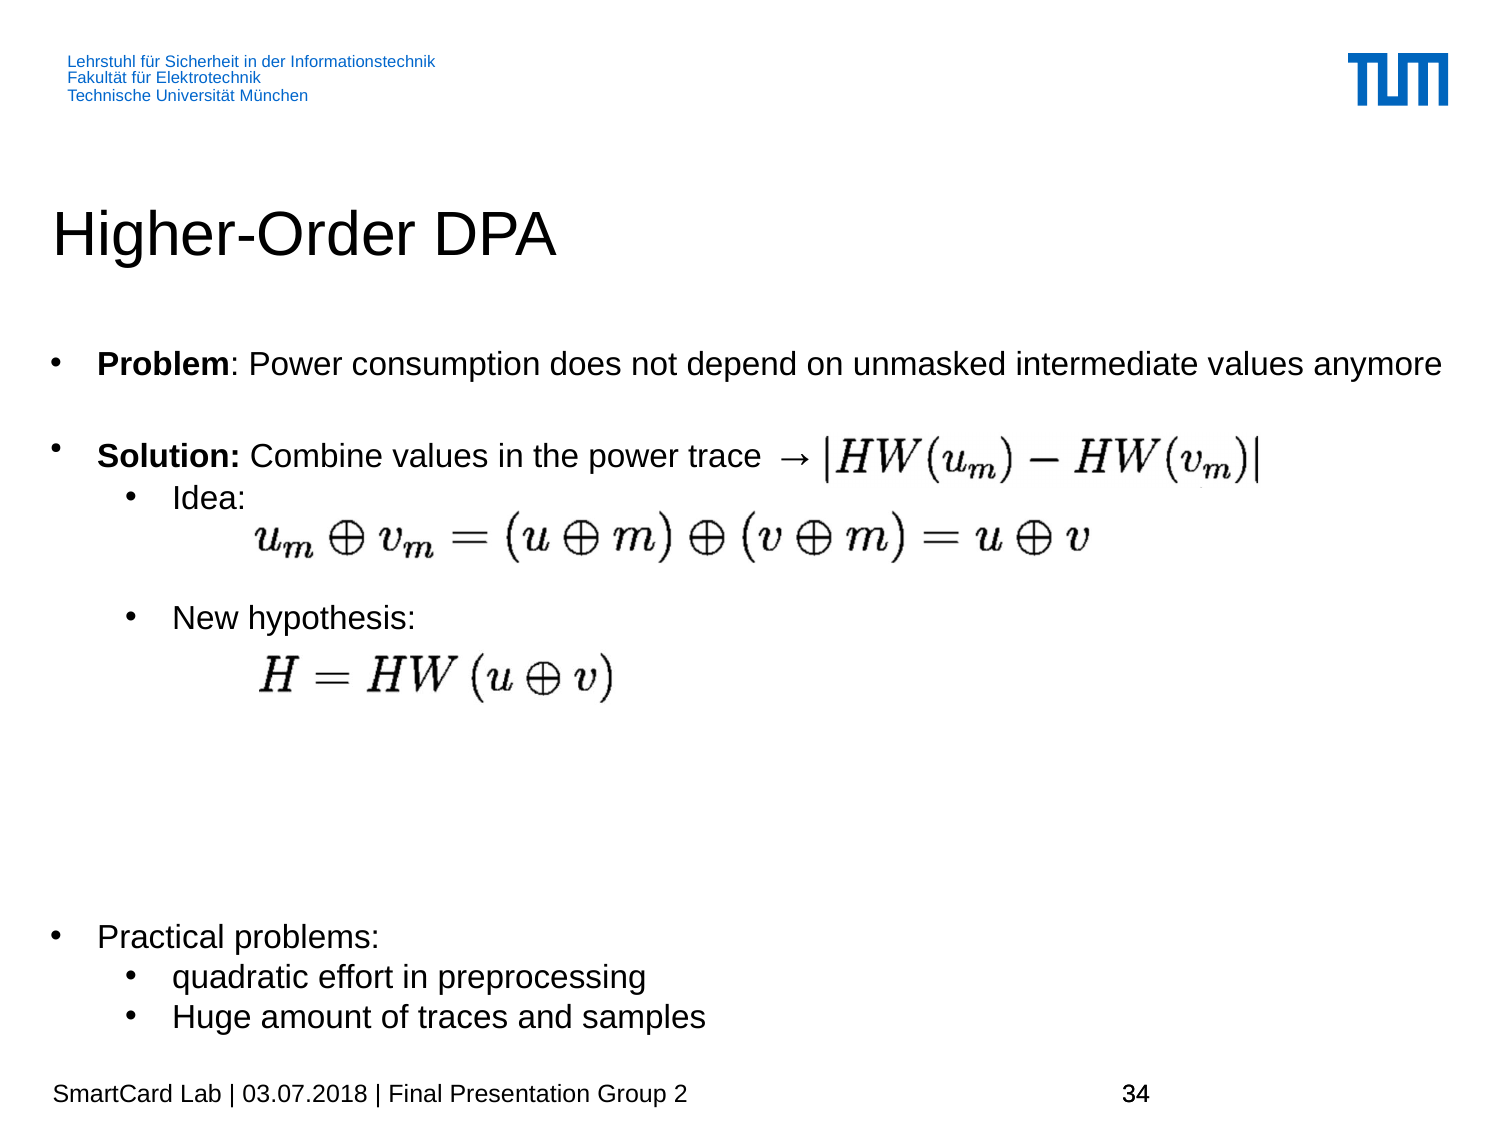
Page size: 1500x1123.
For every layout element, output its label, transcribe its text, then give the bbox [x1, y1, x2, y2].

picture [251, 498, 1096, 569]
text_box Problem: Power consumption does not depend on unmasked intermediate values anymore Solution: Combine values in the power trace → Idea: New hypothesis: Practical problems: quadratic effort in preprocessing Huge amount of traces and samples [50, 341, 1450, 1093]
text_box <number> [1122, 1062, 1459, 1123]
picture [823, 432, 1261, 488]
text_box SmartCard Lab | 03.07.2018 | Final Presentation Group 2 [52, 1093, 1116, 1123]
picture [259, 649, 616, 707]
title Higher-Order DPA [52, 192, 1453, 268]
